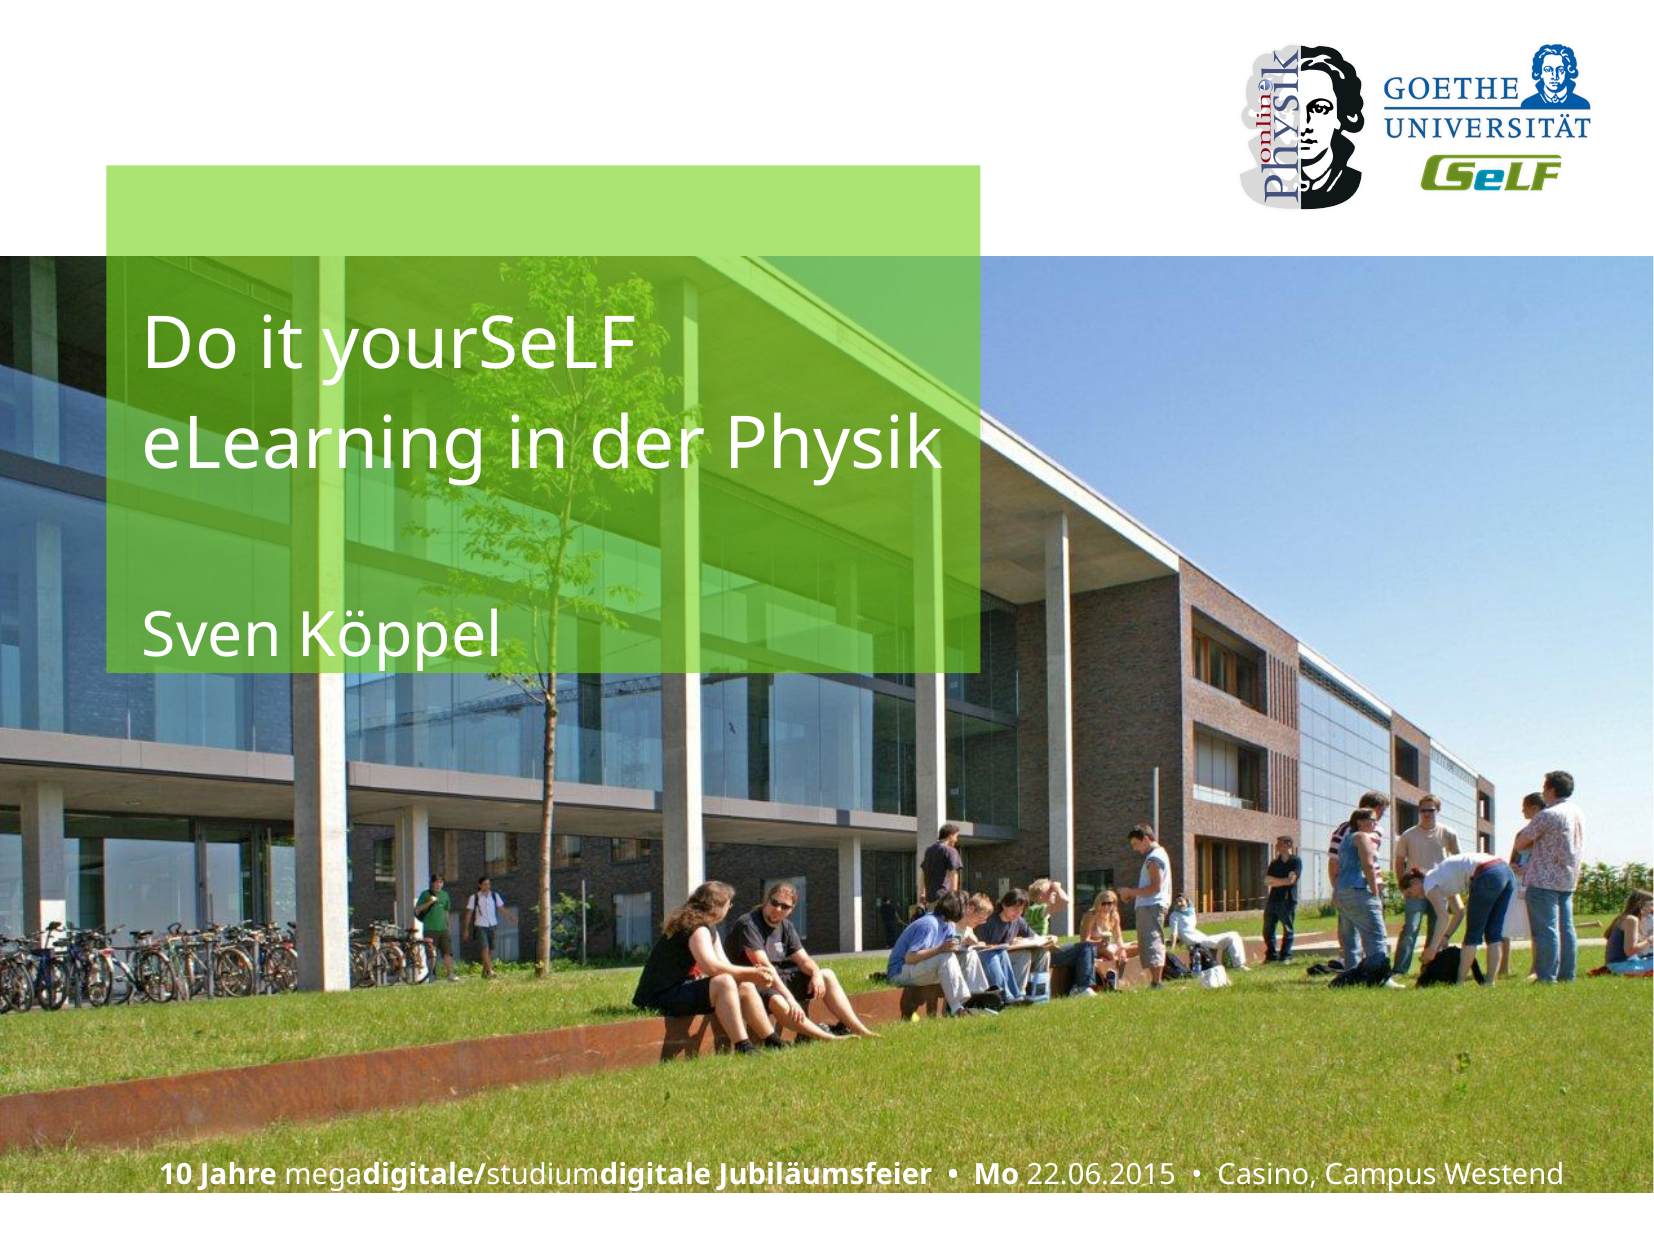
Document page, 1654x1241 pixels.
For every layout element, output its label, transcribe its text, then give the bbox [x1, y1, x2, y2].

text_box Do it yourSeLF eLearning in der Physik Sven Köppel [127, 283, 922, 815]
text_box 10 Jahre megadigitale/studiumdigitale Jubiläumsfeier • Mo 22.06.2015 • Casino, Campus Westend [144, 1145, 1510, 1191]
picture [1379, 39, 1595, 194]
picture [1236, 41, 1368, 213]
text_box [106, 165, 981, 674]
picture [0, 256, 1654, 1193]
